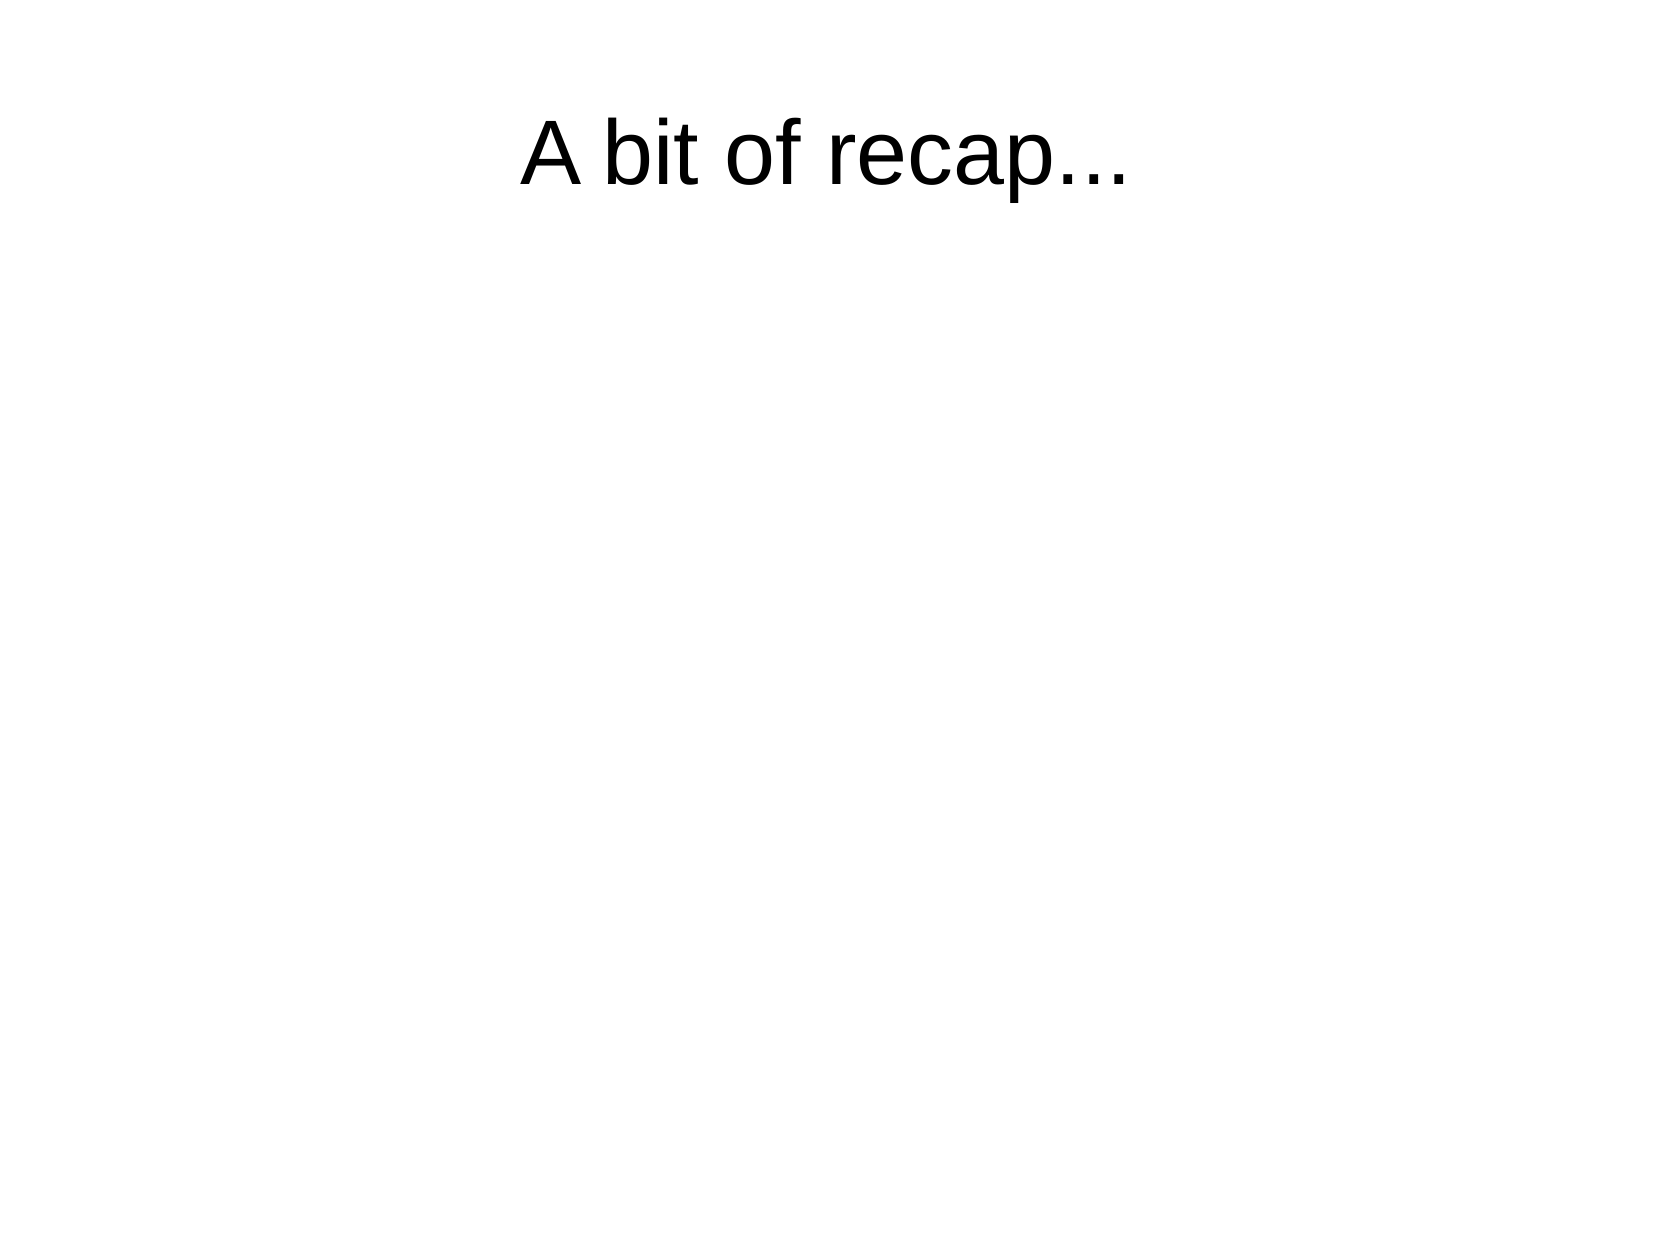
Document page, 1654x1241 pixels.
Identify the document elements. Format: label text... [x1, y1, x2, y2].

title A bit of recap... [82, 49, 1571, 257]
